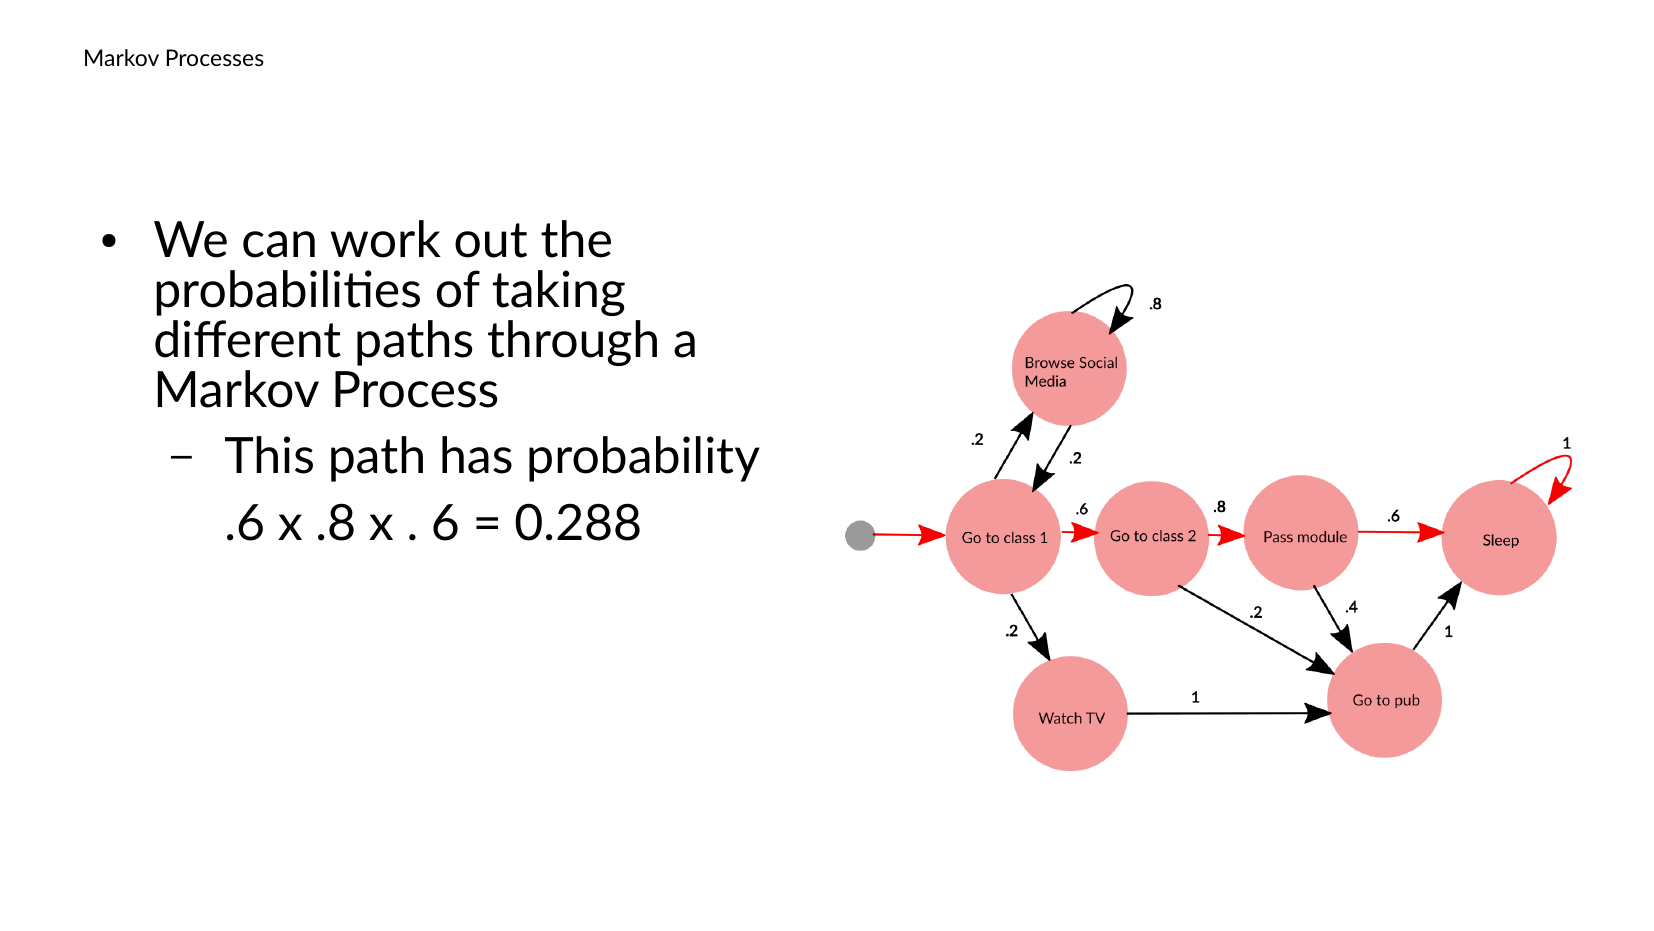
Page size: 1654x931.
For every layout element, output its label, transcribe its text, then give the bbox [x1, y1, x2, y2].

list We can work out the probabilities of taking different paths through a Markov Process This path has probability .6 x .8 x . 6 = 0.288 [82, 217, 809, 839]
title Markov Processes [83, 0, 1571, 119]
picture [845, 216, 1572, 839]
